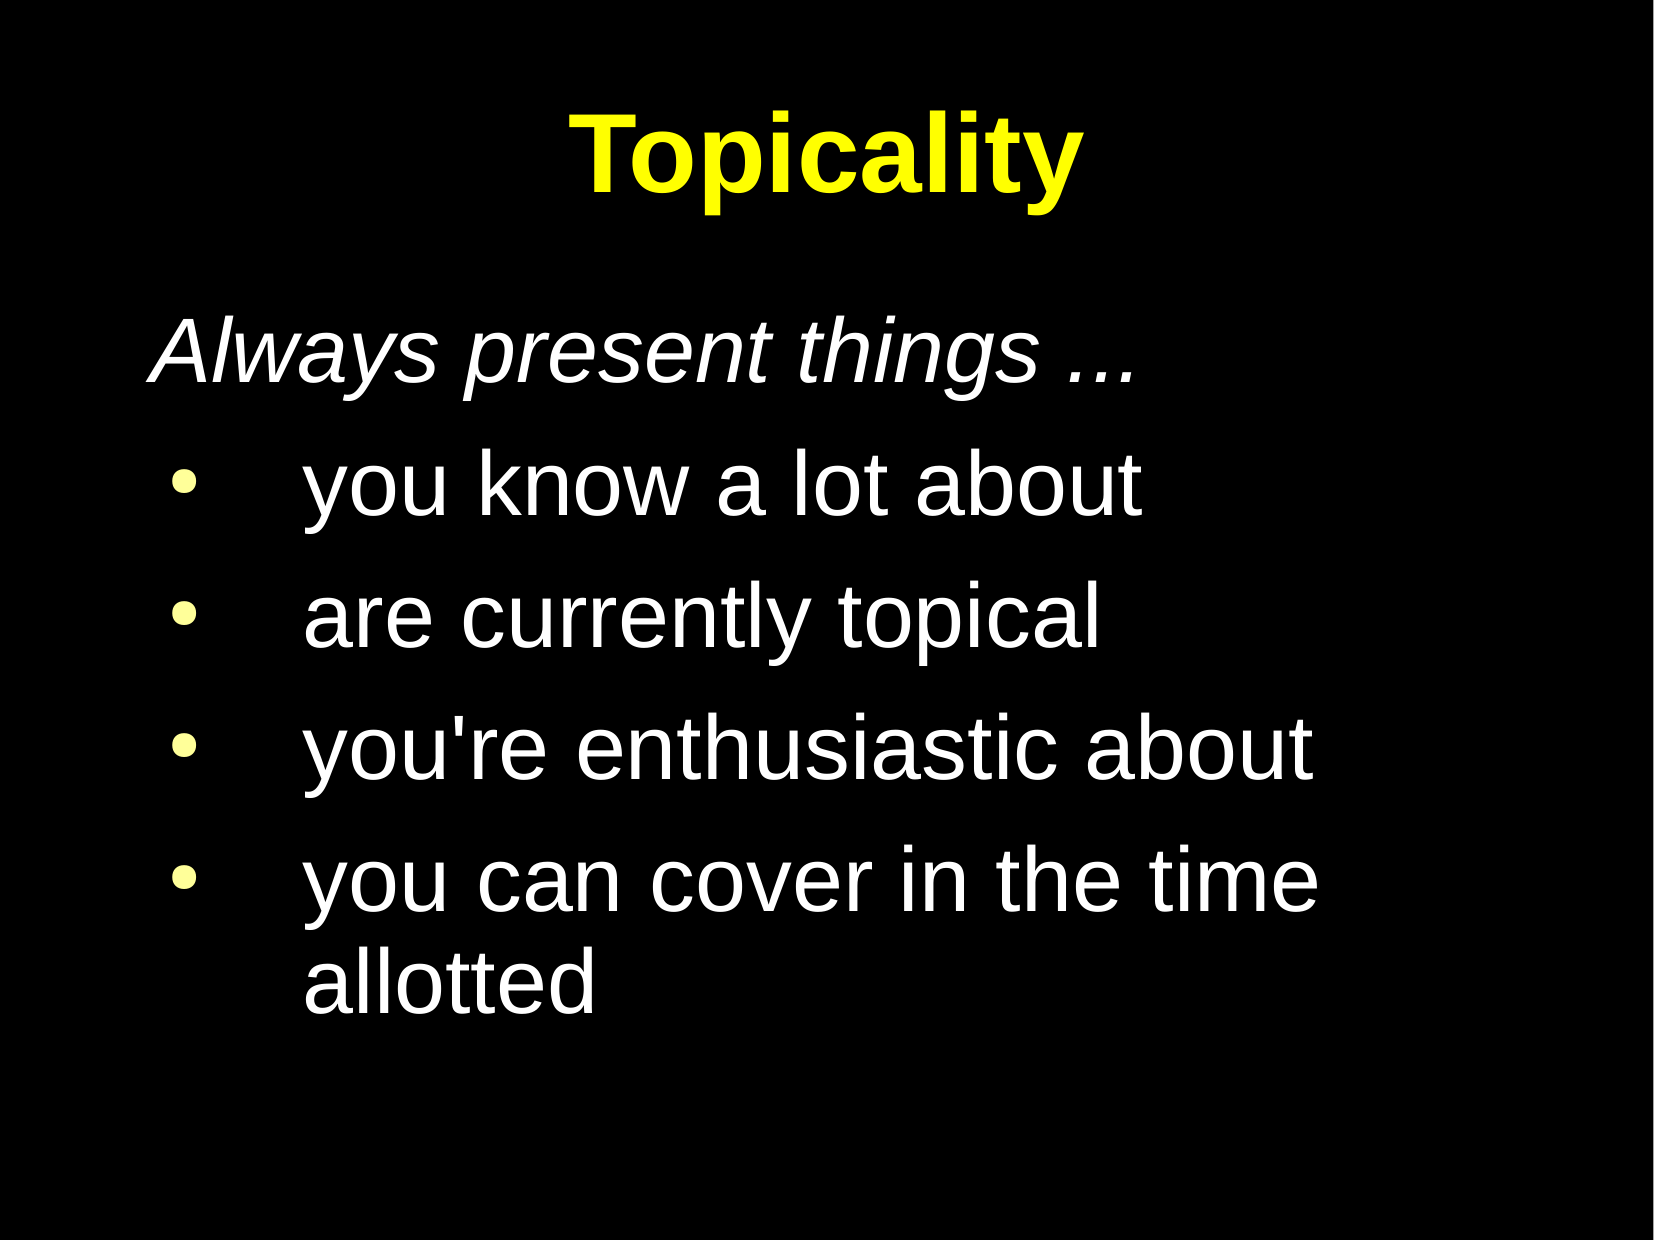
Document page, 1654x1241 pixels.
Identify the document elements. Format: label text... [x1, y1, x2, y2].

title Topicality [82, 49, 1571, 257]
list Always present things ... you know a lot about are currently topical you're enthusiastic about you can cover in the time allotted [150, 300, 1571, 1109]
